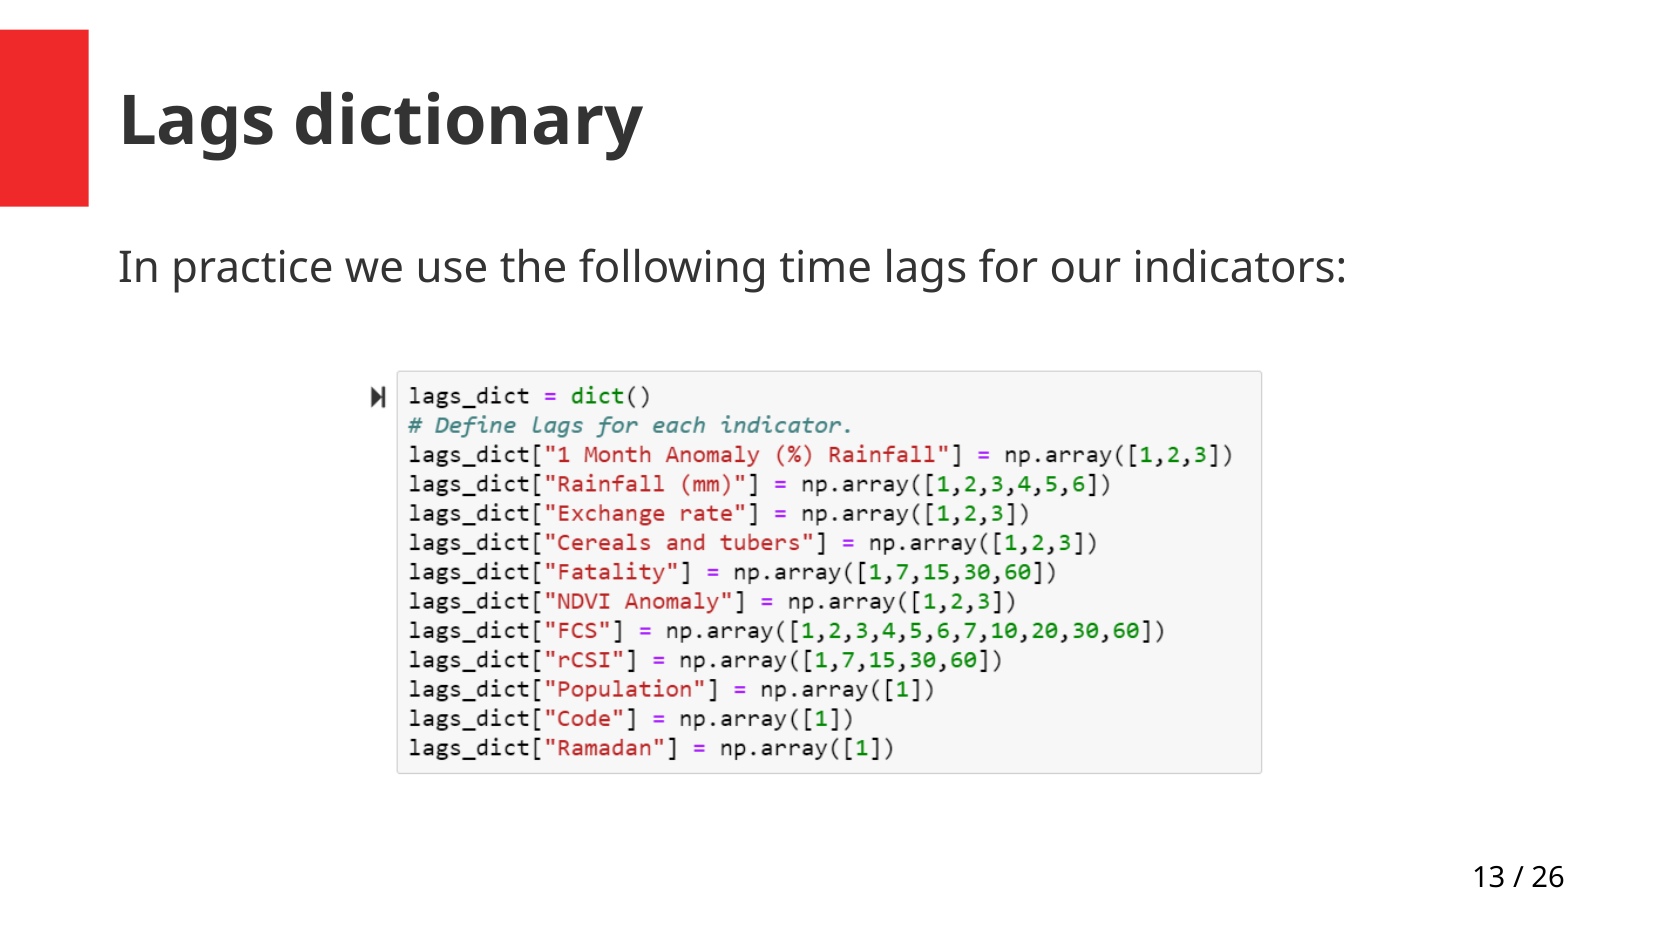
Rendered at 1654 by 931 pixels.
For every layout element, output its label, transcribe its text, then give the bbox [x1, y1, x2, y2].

title Lags dictionary [118, 29, 1595, 207]
picture [358, 359, 1267, 780]
list In practice we use the following time lags for our indicators: [118, 236, 1595, 798]
